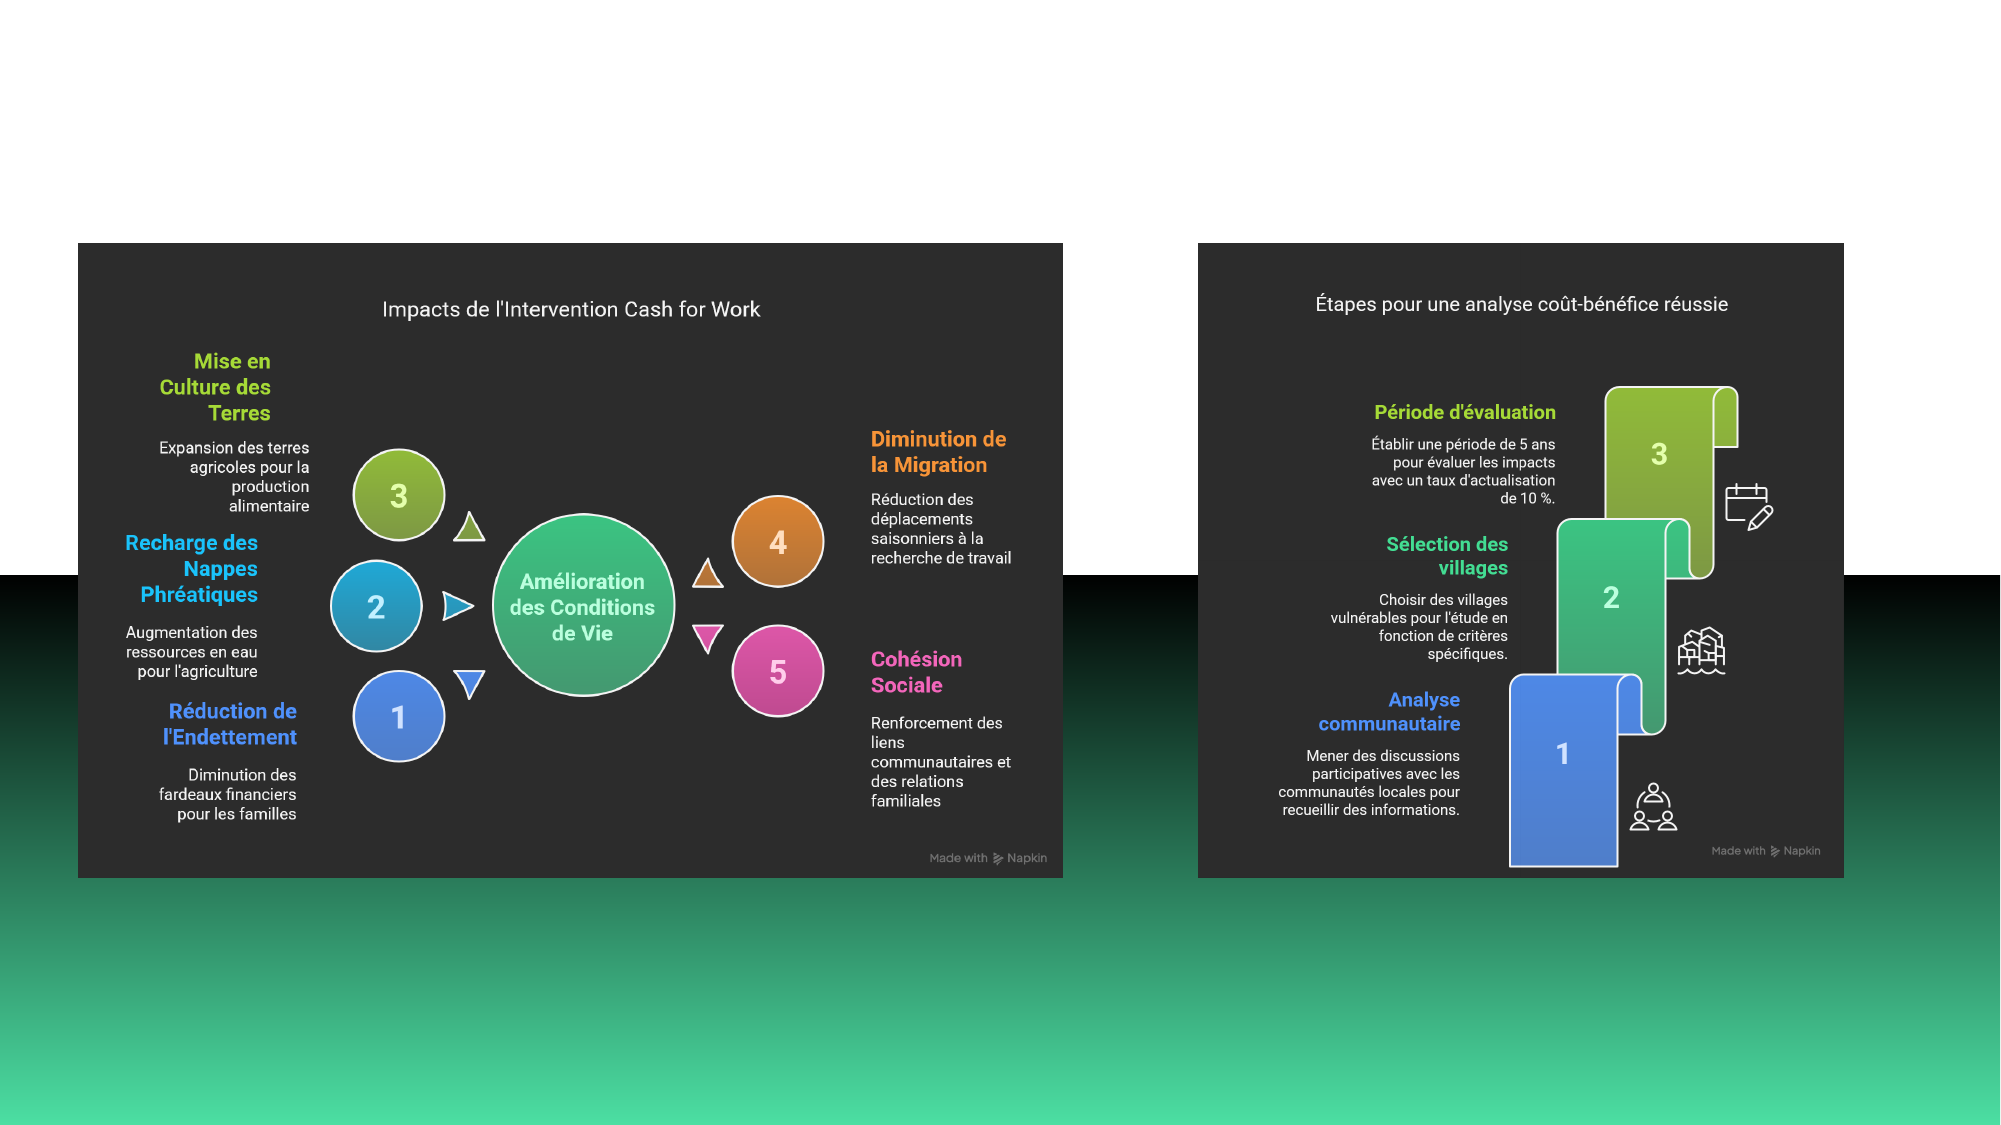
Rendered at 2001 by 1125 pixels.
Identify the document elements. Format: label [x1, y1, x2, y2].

picture [1198, 243, 1844, 878]
picture [78, 243, 1063, 878]
